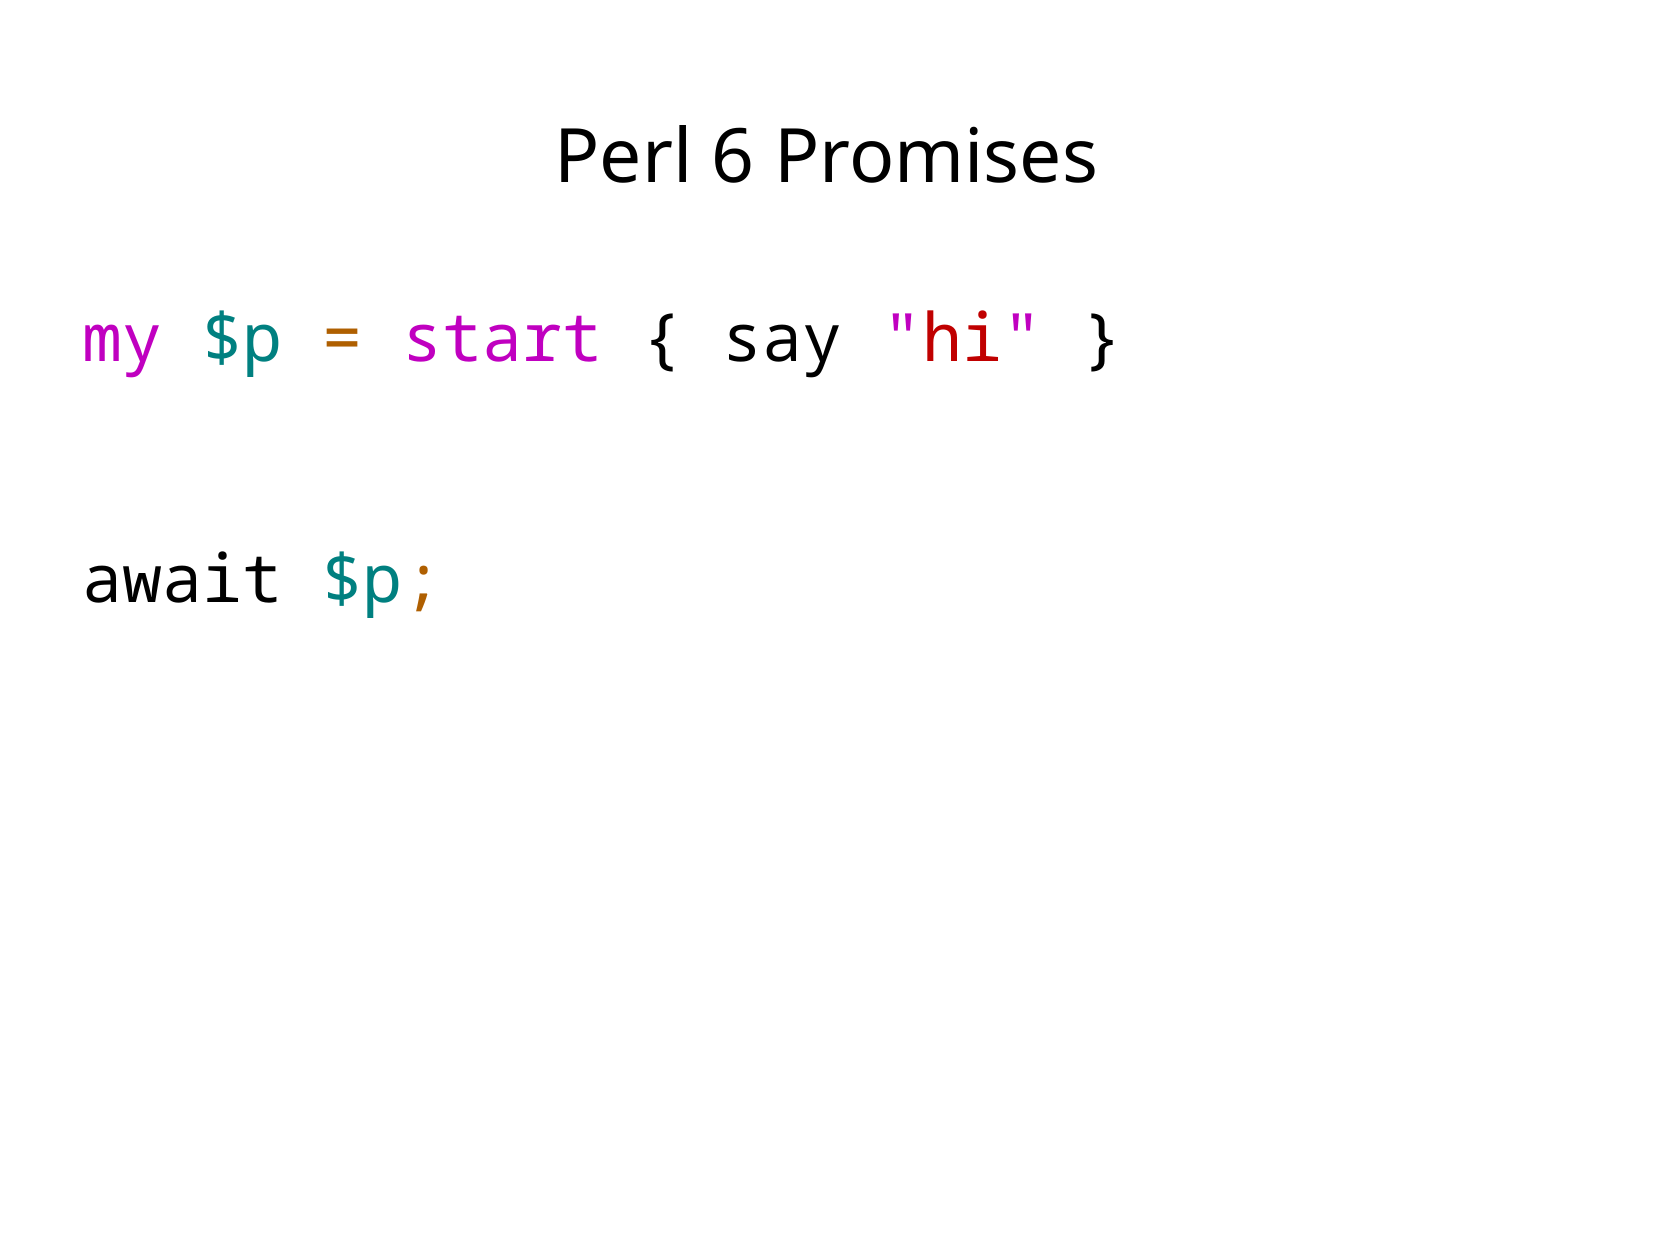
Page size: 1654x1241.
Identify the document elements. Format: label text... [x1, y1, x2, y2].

list my $p = start { say "hi" } await $p; [82, 290, 1571, 1010]
title Perl 6 Promises [82, 49, 1571, 257]
